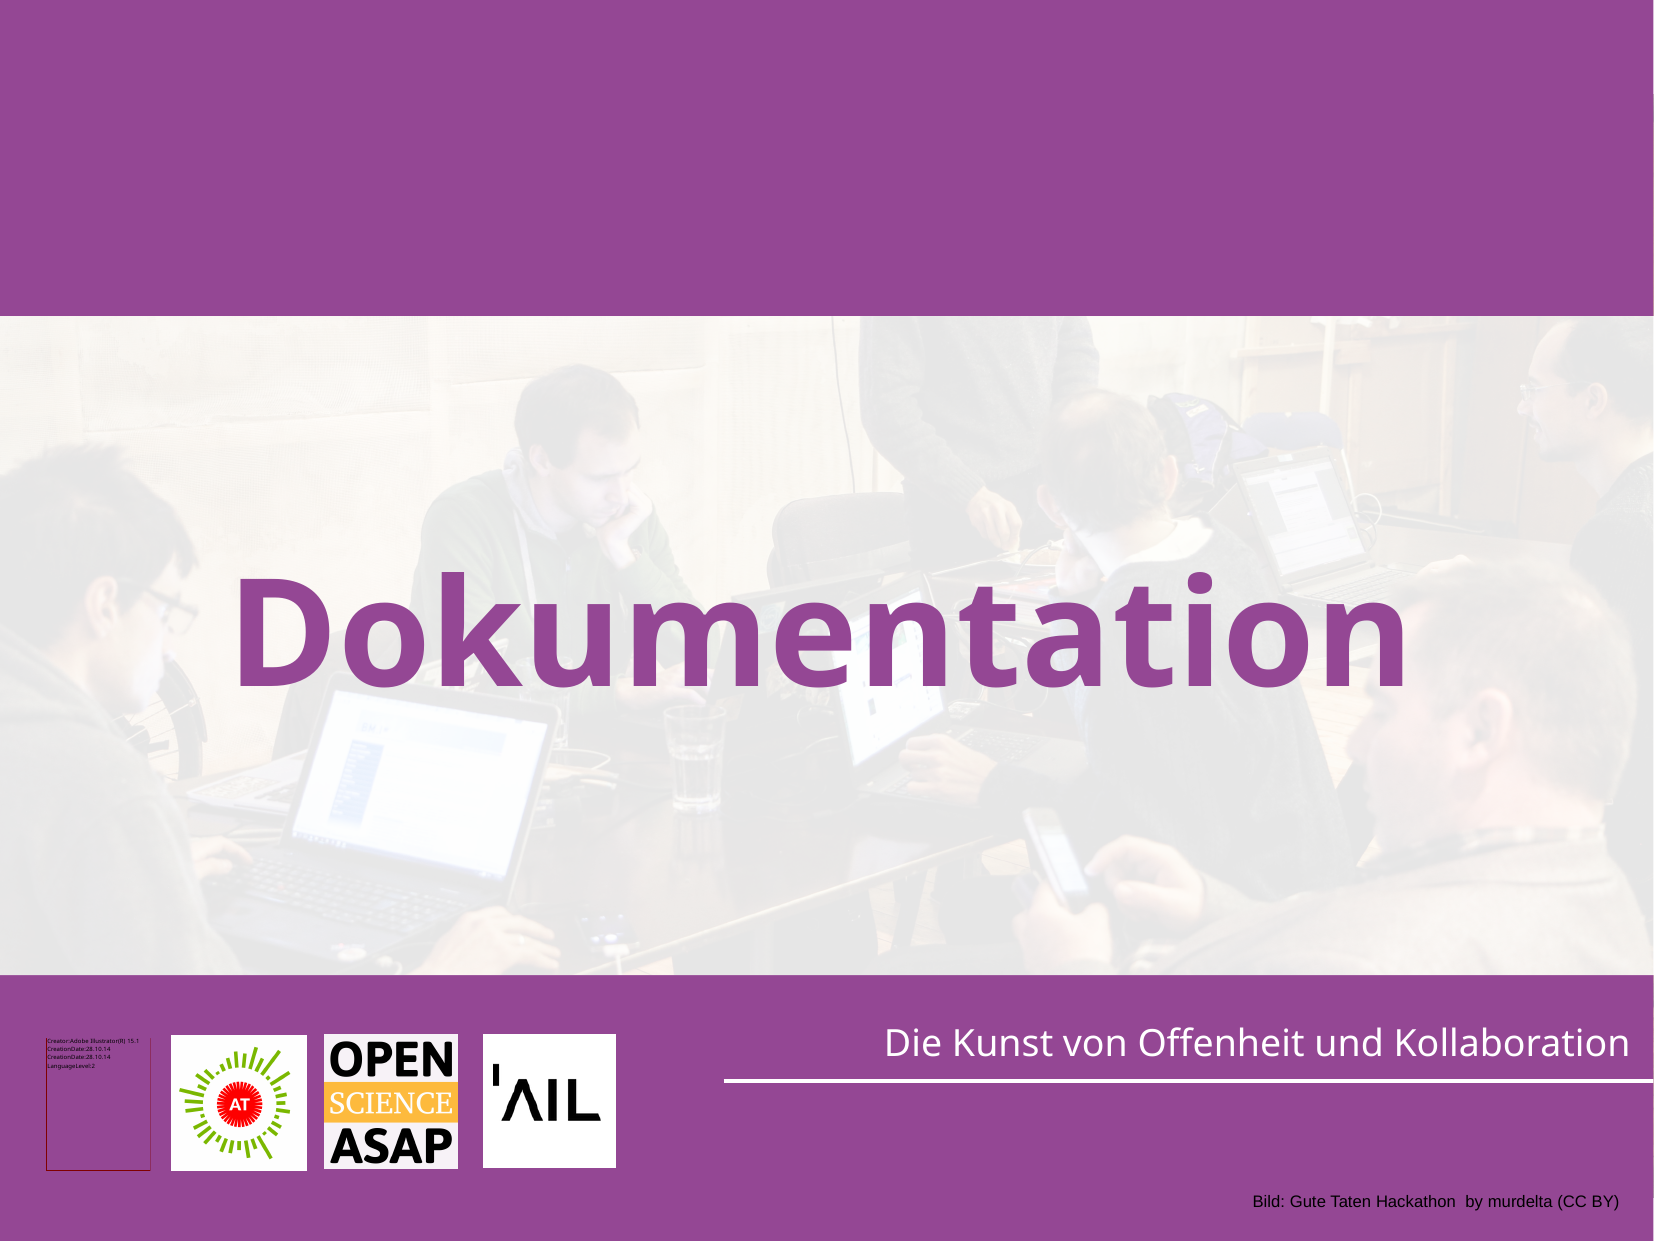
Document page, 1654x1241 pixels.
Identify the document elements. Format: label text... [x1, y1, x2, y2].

picture [324, 1034, 458, 1169]
text_box Die Kunst von Offenheit und Kollaboration [869, 1009, 1624, 1067]
picture [171, 1035, 307, 1171]
text_box Dokumentation [48, 518, 1594, 703]
picture [45, 1039, 151, 1171]
text_box [0, 0, 1654, 1241]
text_box Bild: Gute Taten Hackathon by murdelta (CC BY) [615, 1185, 1636, 1219]
picture [483, 1034, 616, 1168]
